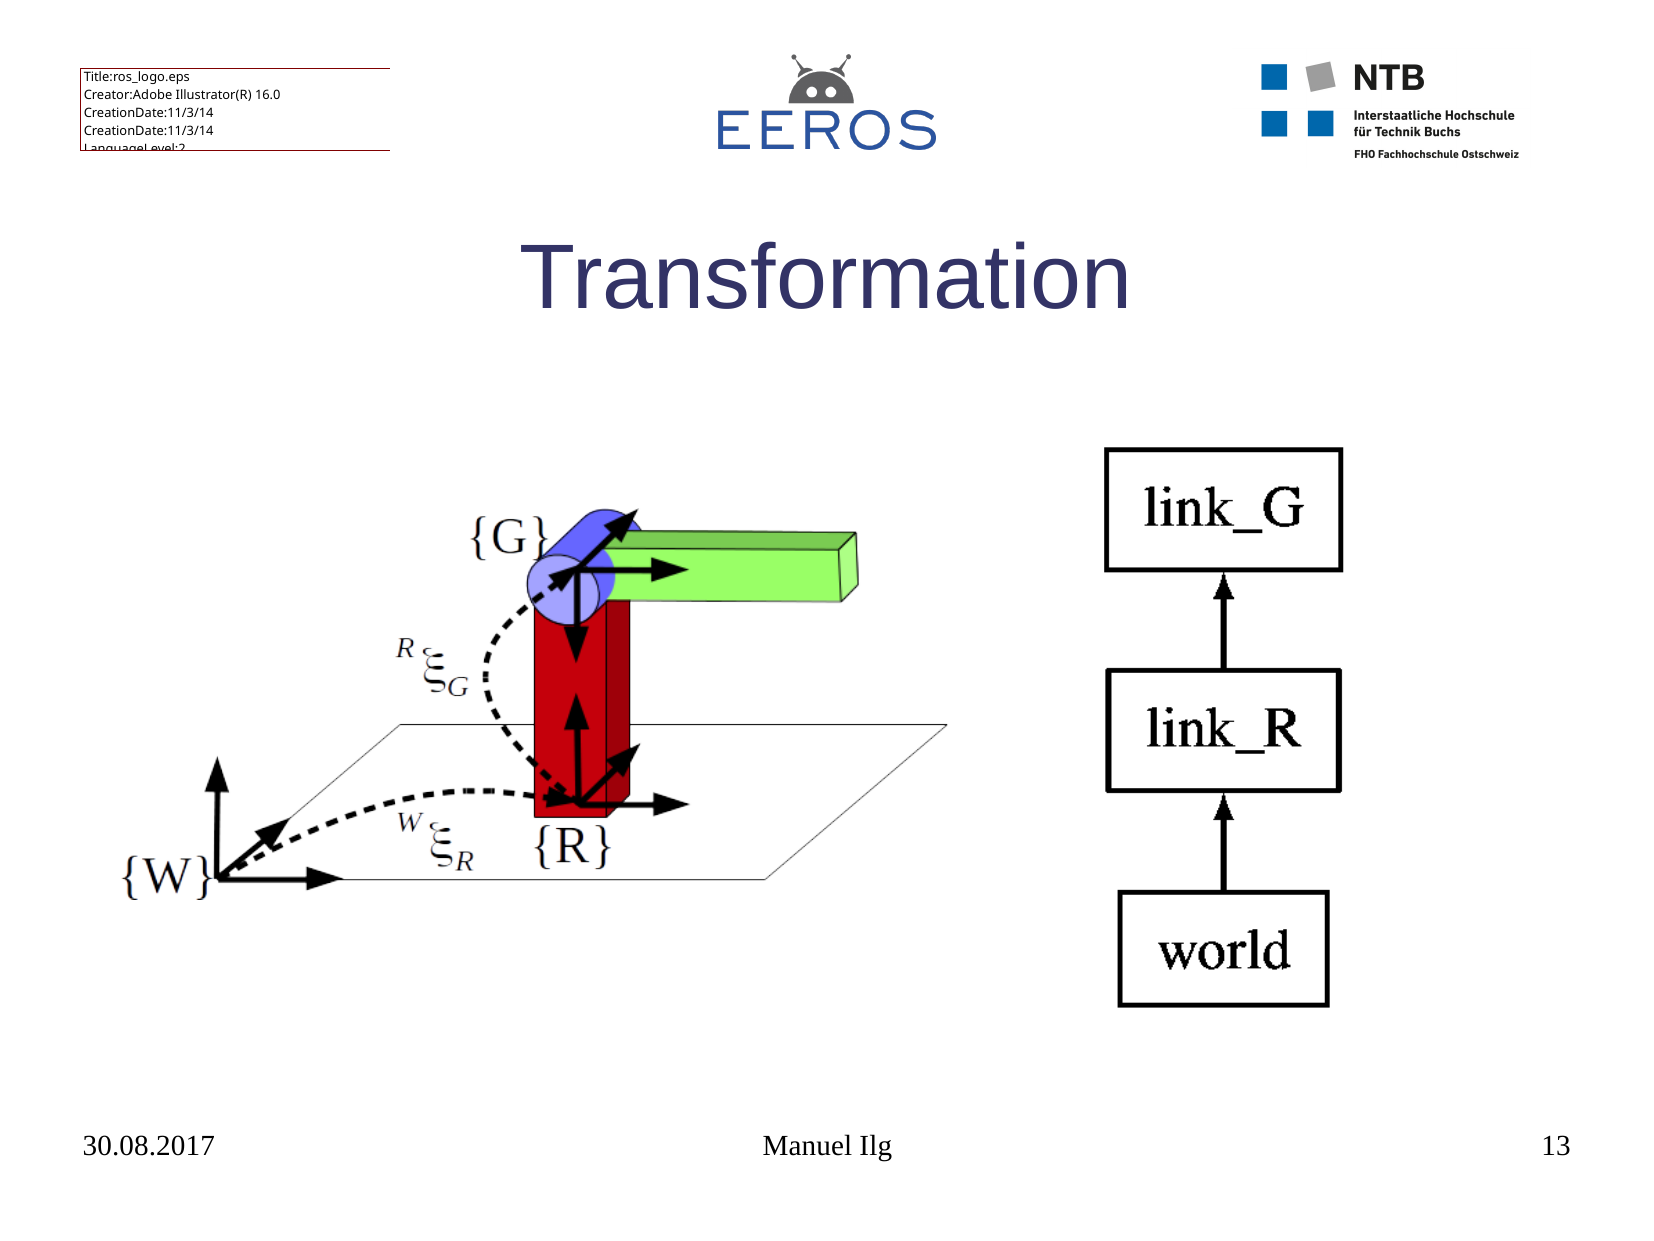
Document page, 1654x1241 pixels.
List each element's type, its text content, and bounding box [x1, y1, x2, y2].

title Transformation [82, 173, 1571, 381]
picture [1232, 48, 1531, 168]
picture [718, 54, 936, 150]
picture [1065, 402, 1347, 1021]
picture [120, 508, 949, 901]
